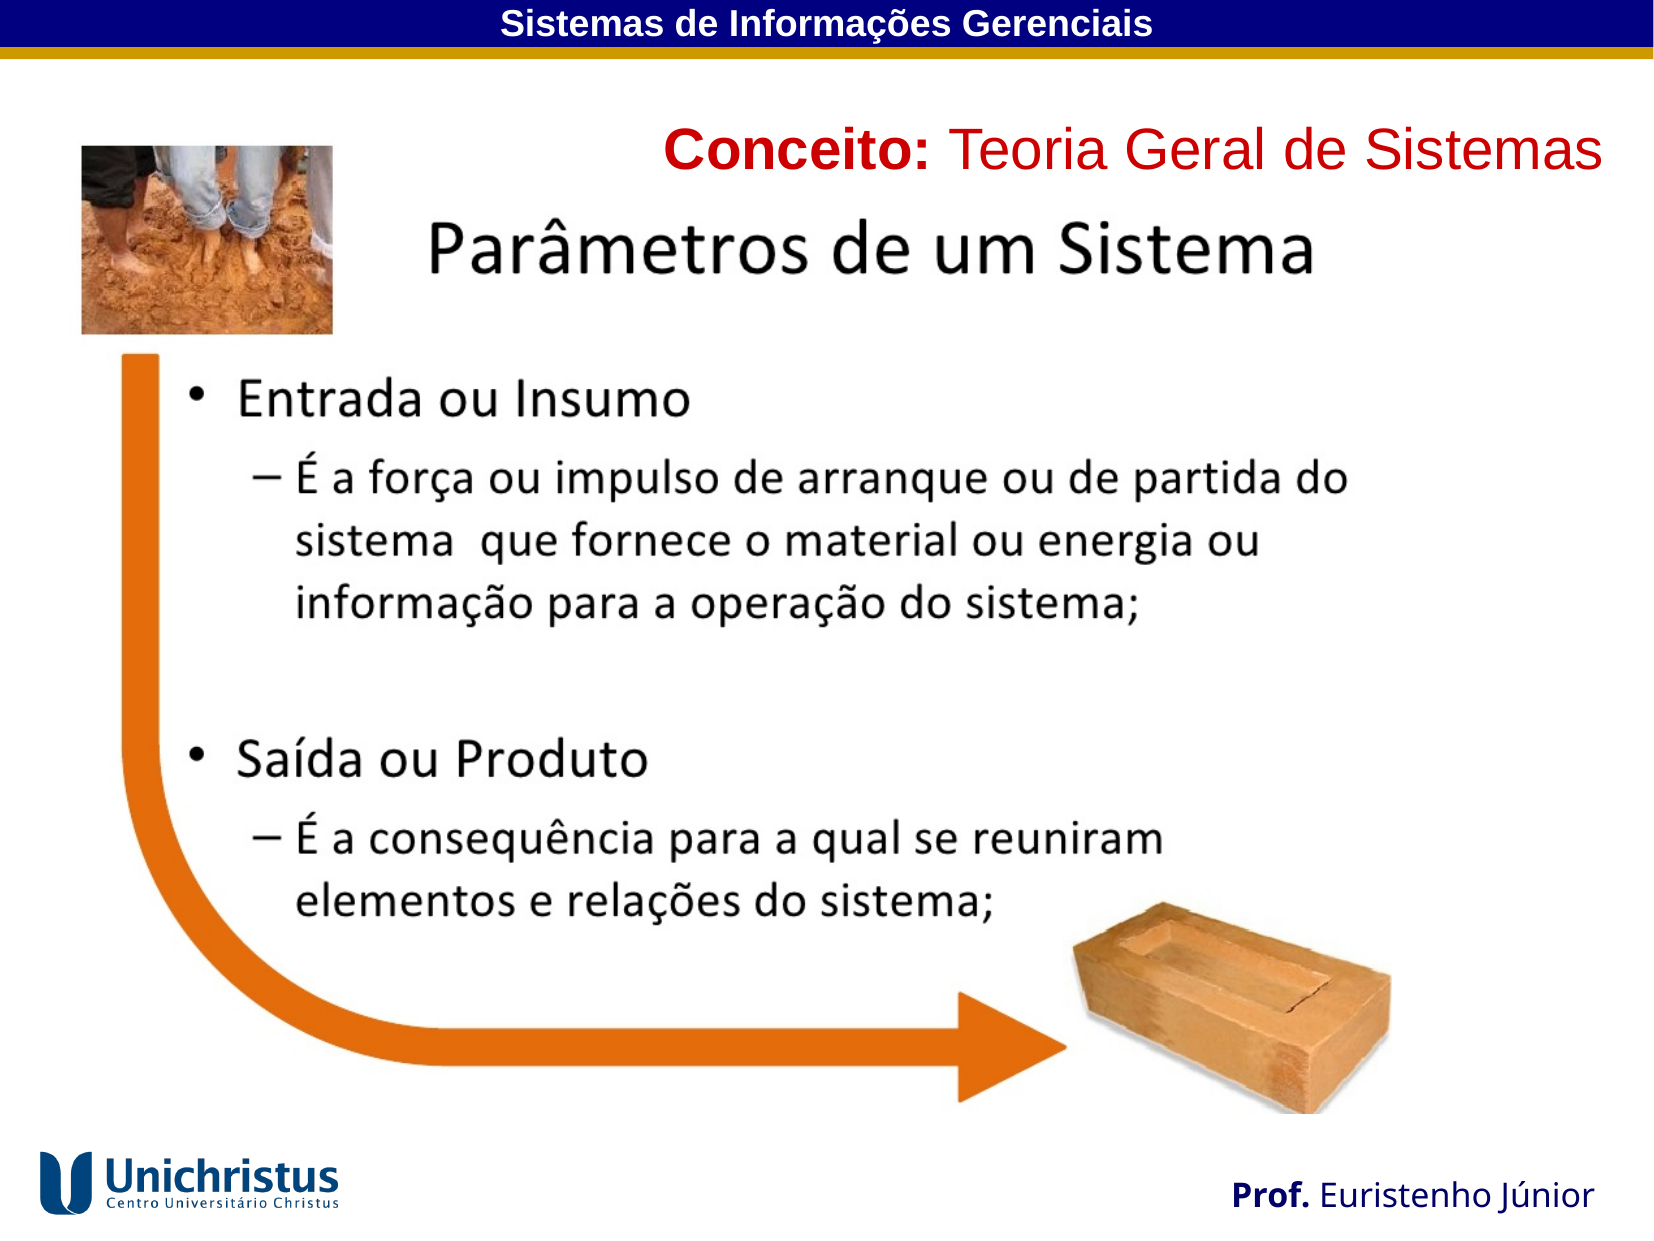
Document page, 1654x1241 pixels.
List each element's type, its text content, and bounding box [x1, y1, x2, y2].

text_box Prof. Euristenho Júnior [1216, 1163, 1654, 1224]
text_box Conceito: Teoria Geral de Sistemas [649, 109, 1654, 189]
picture [35, 1148, 343, 1217]
text_box Sistemas de Informações Gerenciais [0, 0, 1654, 47]
picture [70, 129, 1392, 1114]
text_box [0, 47, 1654, 60]
